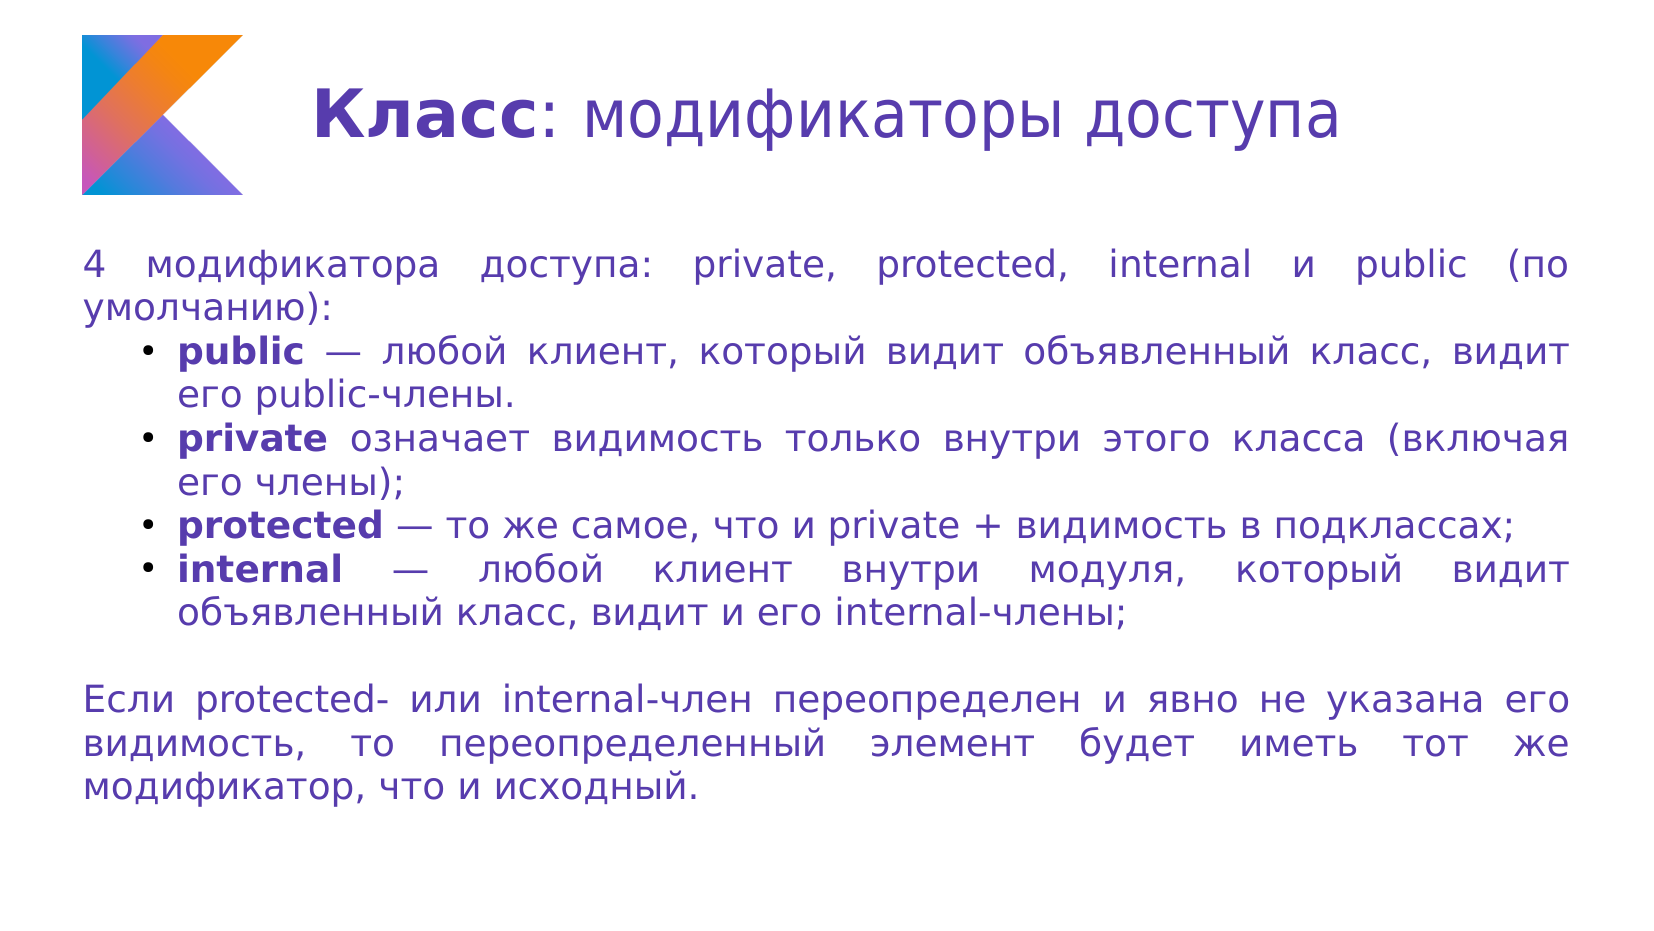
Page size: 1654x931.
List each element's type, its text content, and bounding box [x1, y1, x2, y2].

title Класс: модификаторы доступа [243, 37, 1571, 193]
picture [82, 35, 243, 195]
subtitle 4 модификатора доступа: private, protected, internal и public (по умолчанию): public — любой клиент, который видит объявленный класс, видит его public-члены. private означает видимость только внутри этого класса (включая его члены); protected — то же самое, что и private + видимость в подклассах; internal — любой клиент внутри модуля, который видит объявленный класс, видит и его internal-члены; Если protected- или internal-член переопределен и явно не указана его видимость, то переопределенный элемент будет иметь тот же модификатор, что и исходный. [82, 219, 1571, 875]
